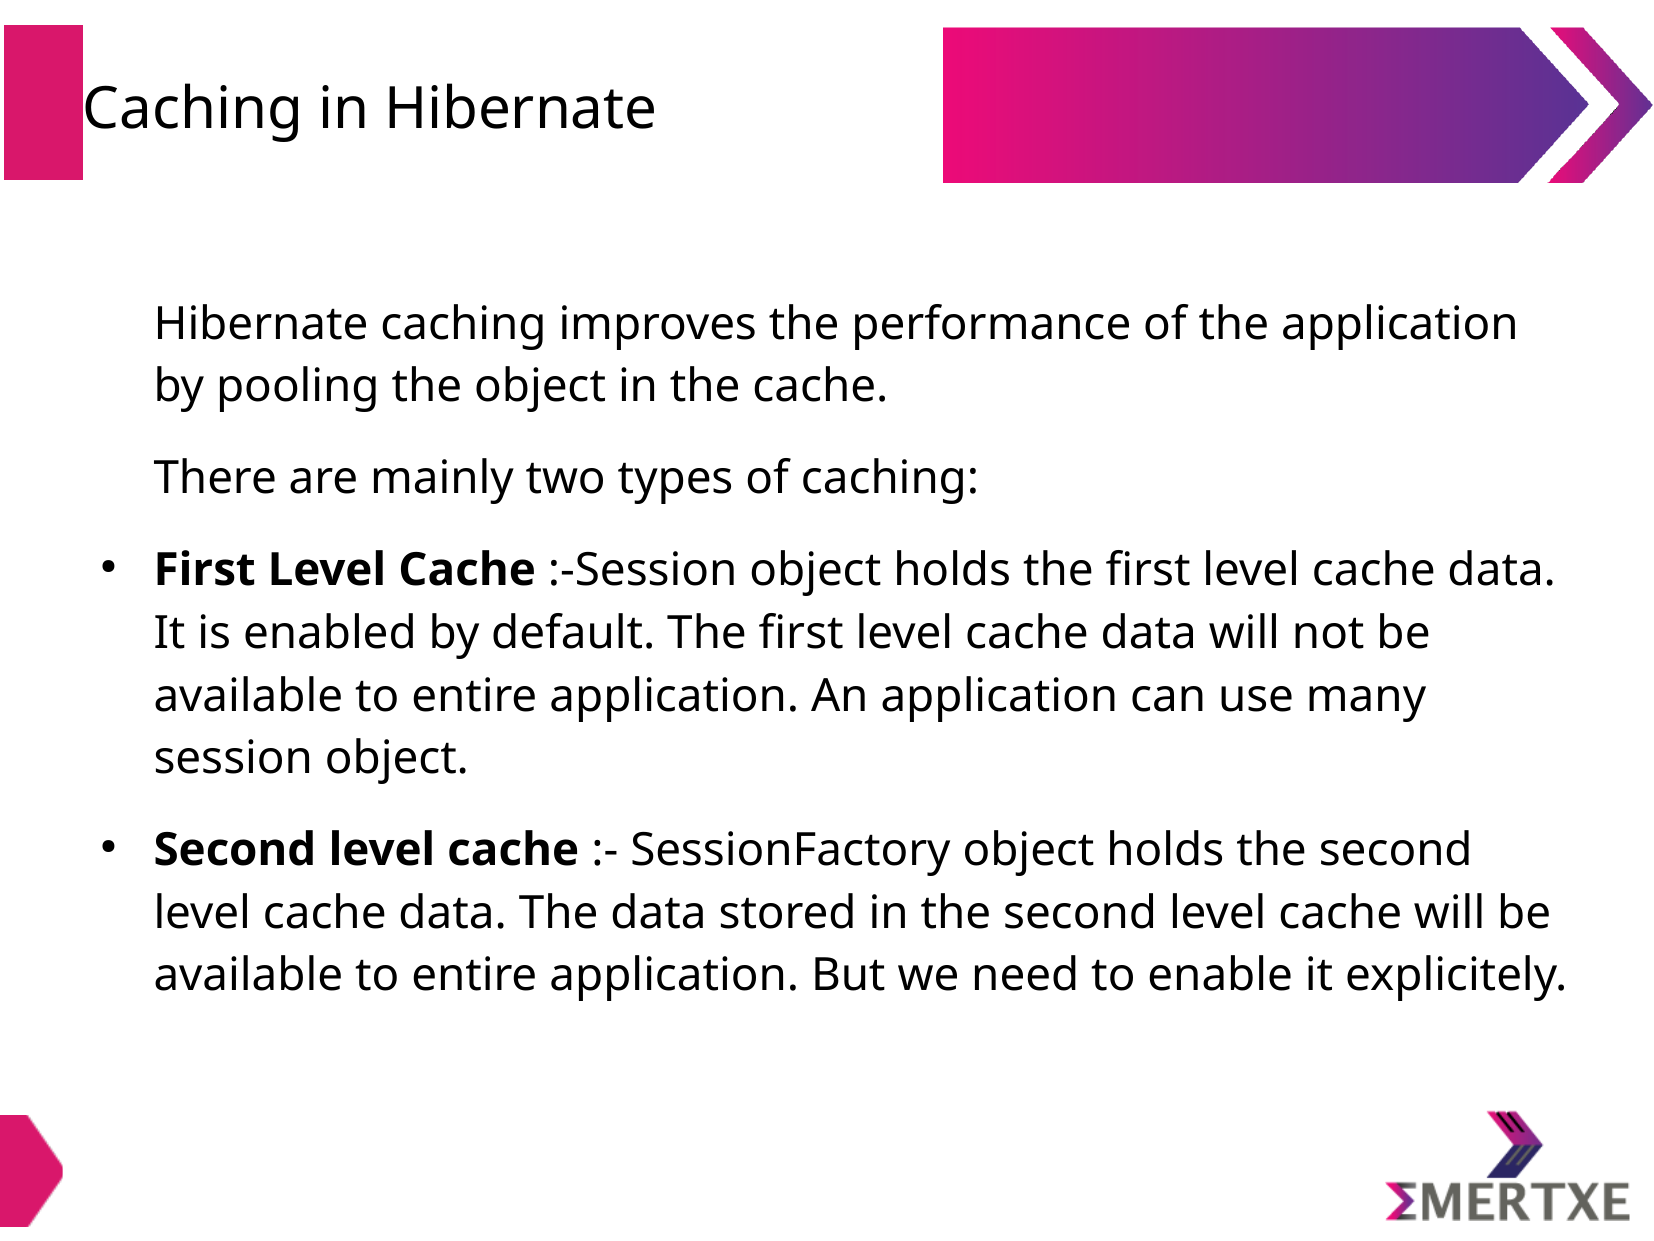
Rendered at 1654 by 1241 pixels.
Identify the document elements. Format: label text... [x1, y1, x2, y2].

list Hibernate caching improves the performance of the application by pooling the object in the cache. There are mainly two types of caching: First Level Cache :-Session object holds the first level cache data. It is enabled by default. The first level cache data will not be available to entire application. An application can use many session object. Second level cache :- SessionFactory object holds the second level cache data. The data stored in the second level cache will be available to entire application. But we need to enable it explicitely. [82, 290, 1571, 1010]
picture [1385, 1107, 1631, 1221]
title Caching in Hibernate [82, 2, 1571, 210]
picture [1571, 27, 1653, 183]
